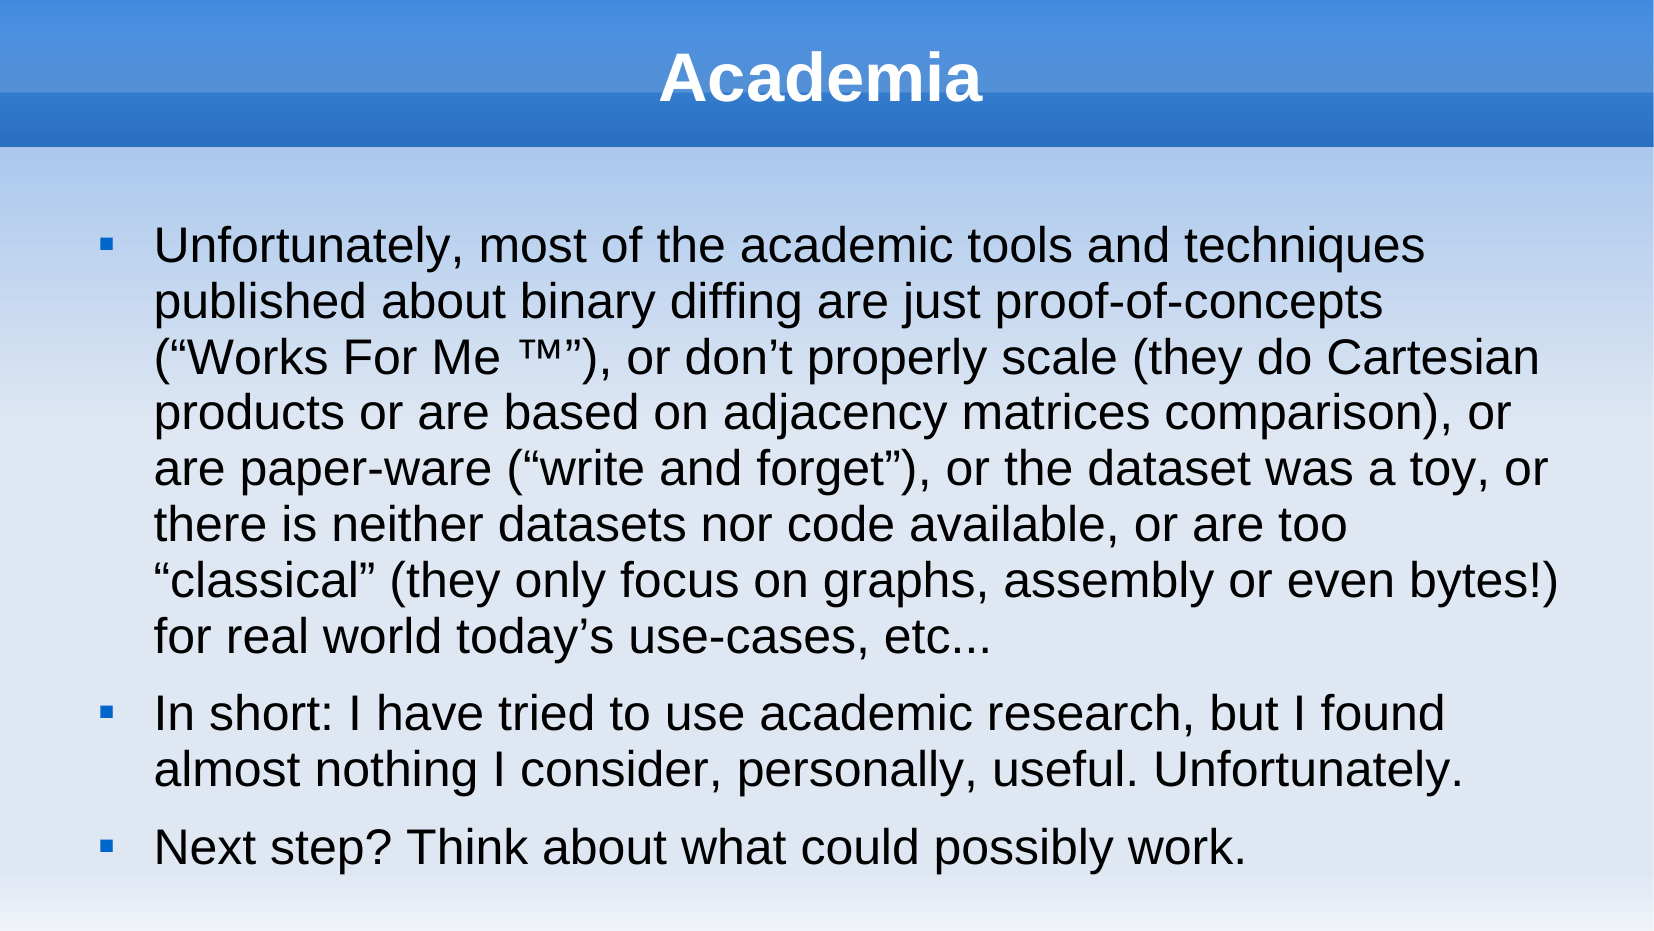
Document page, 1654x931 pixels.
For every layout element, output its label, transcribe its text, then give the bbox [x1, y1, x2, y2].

list Unfortunately, most of the academic tools and techniques published about binary diffing are just proof-of-concepts (“Works For Me ™”), or don’t properly scale (they do Cartesian products or are based on adjacency matrices comparison), or are paper-ware (“write and forget”), or the dataset was a toy, or there is neither datasets nor code available, or are too “classical” (they only focus on graphs, assembly or even bytes!) for real world today’s use-cases, etc... In short: I have tried to use academic research, but I found almost nothing I consider, personally, useful. Unfortunately. Next step? Think about what could possibly work. [82, 217, 1571, 876]
title Academia [76, 0, 1565, 156]
picture [0, 0, 1654, 931]
